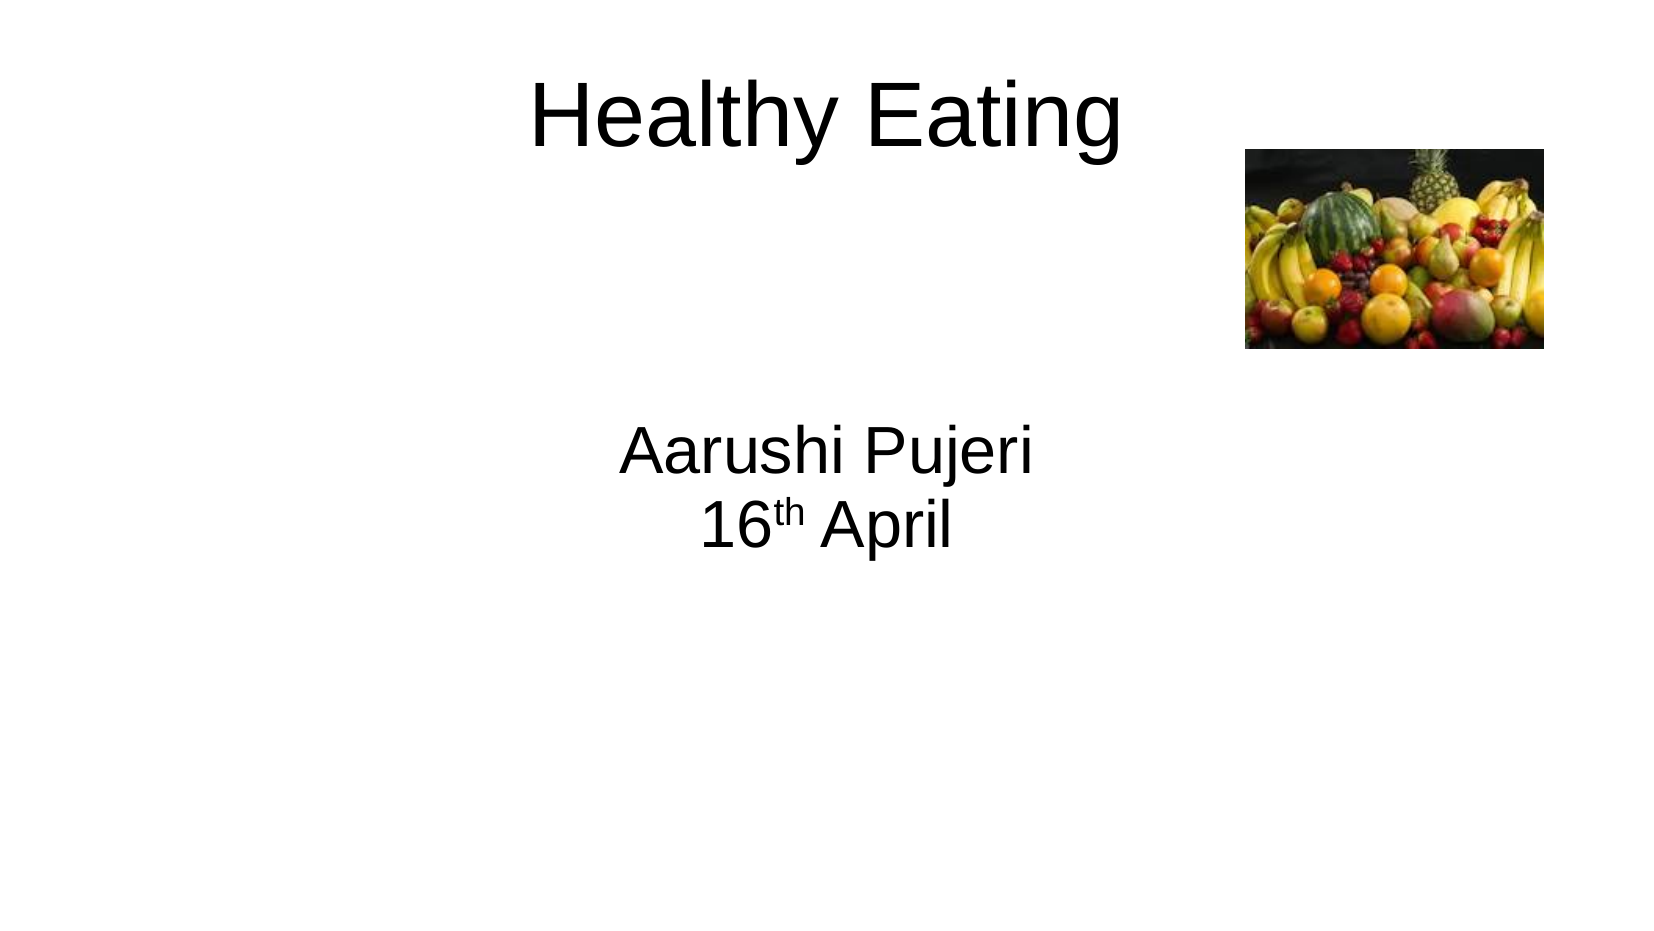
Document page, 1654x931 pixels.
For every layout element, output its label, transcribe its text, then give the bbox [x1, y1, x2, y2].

title Healthy Eating [82, 37, 1571, 193]
picture [1245, 149, 1544, 349]
subtitle Aarushi Pujeri 16th April [82, 217, 1571, 758]
